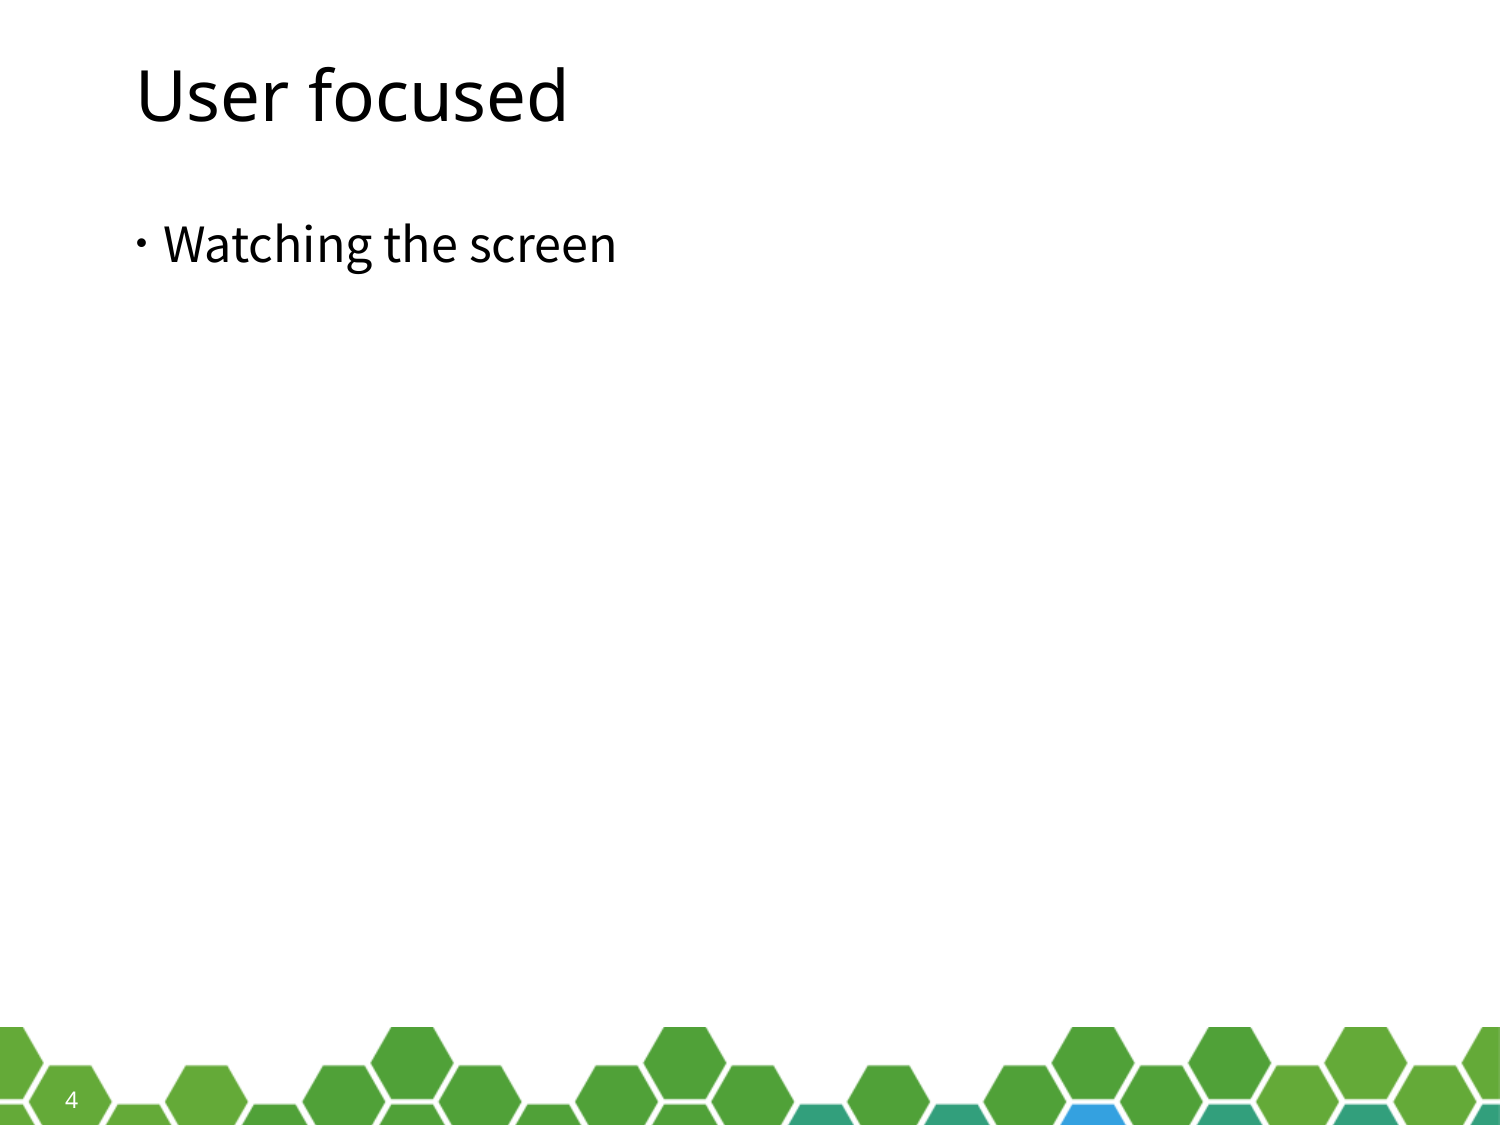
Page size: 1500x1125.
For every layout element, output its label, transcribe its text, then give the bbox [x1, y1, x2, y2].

picture [0, 1027, 1500, 1125]
list Watching the screen [135, 208, 1372, 862]
title User focused [135, 12, 1372, 175]
